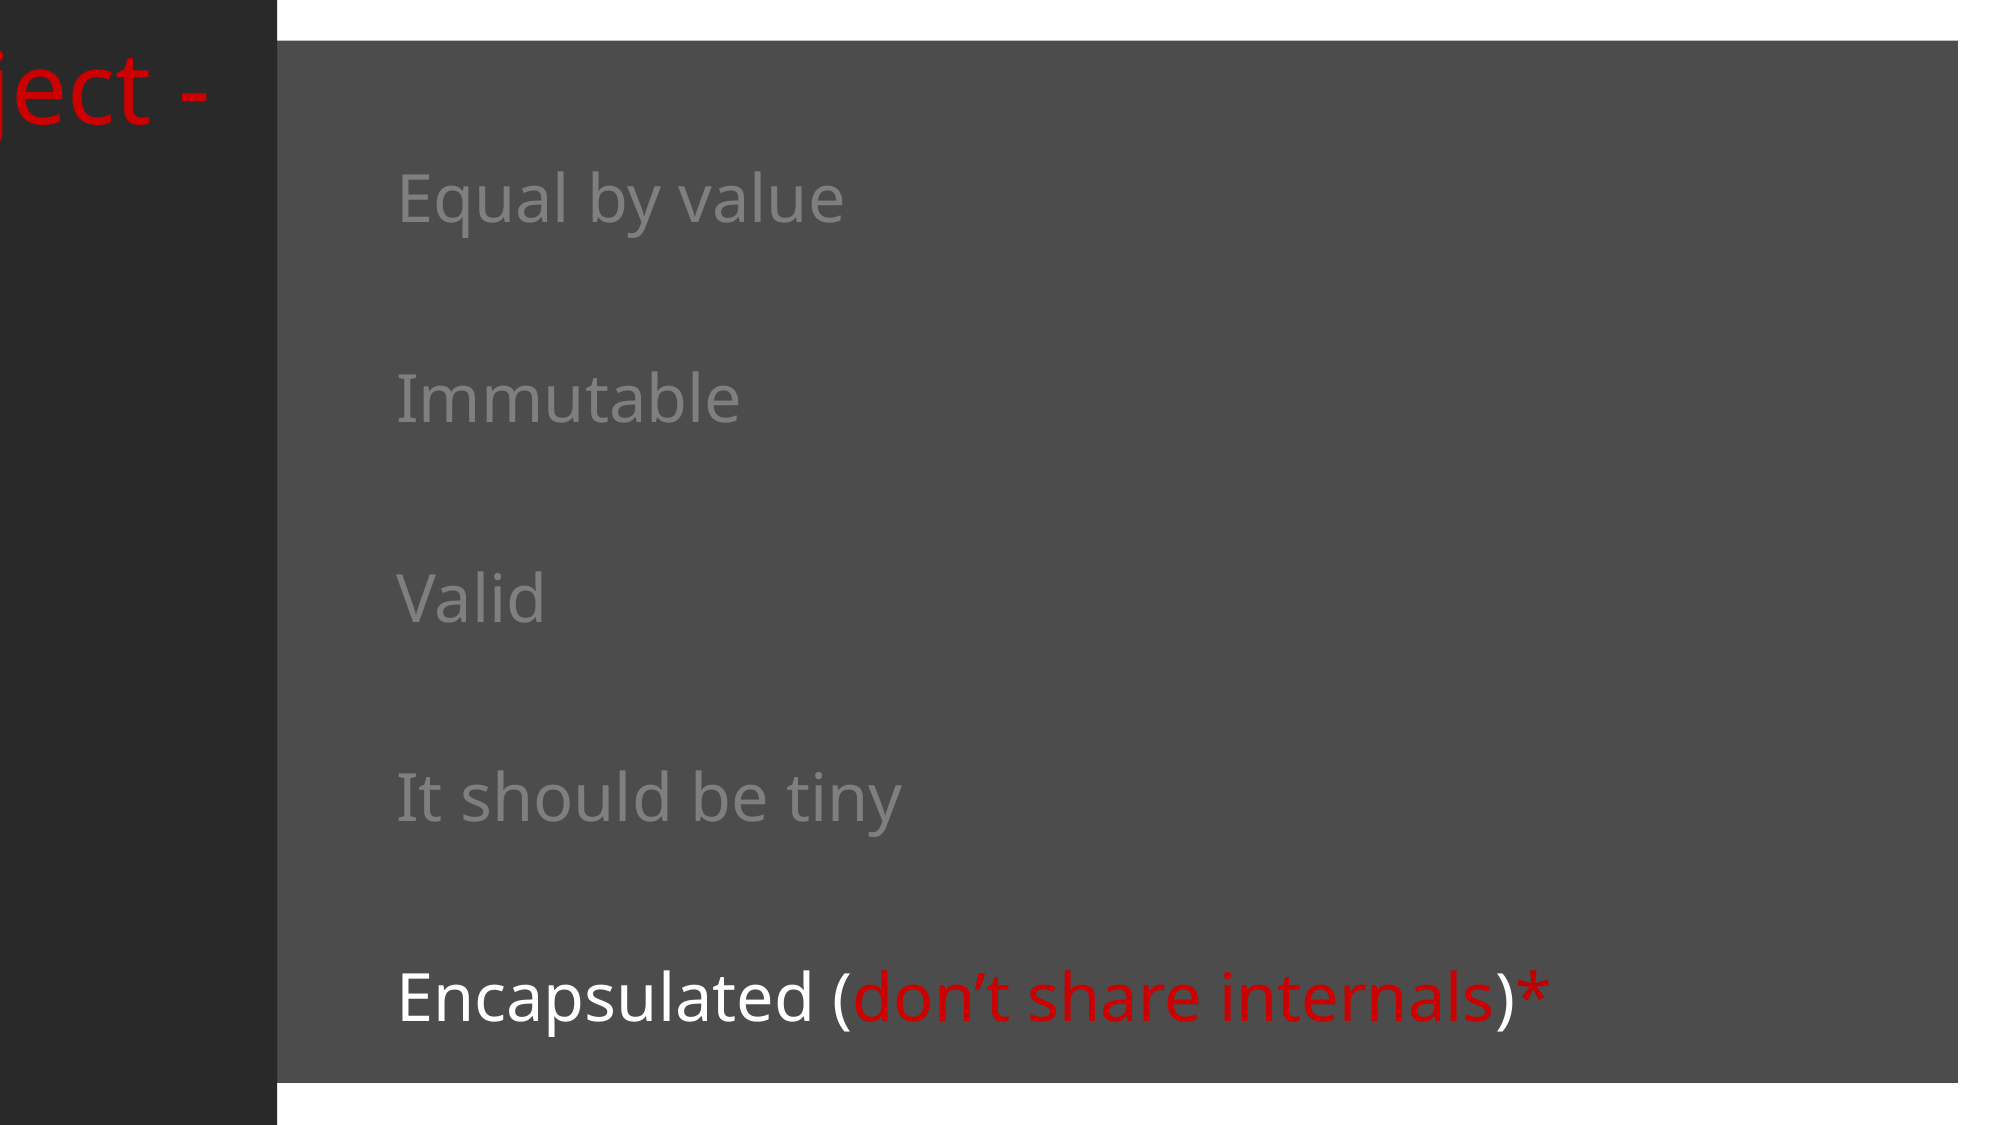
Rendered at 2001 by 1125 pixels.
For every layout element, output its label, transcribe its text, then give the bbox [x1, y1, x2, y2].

text_box ----- single value object - [74, 17, 226, 1115]
text_box [0, 0, 1958, 1125]
text_box Equal by value Immutable Valid It should be tiny Encapsulated (don’t share internals)* [381, 28, 1660, 1018]
